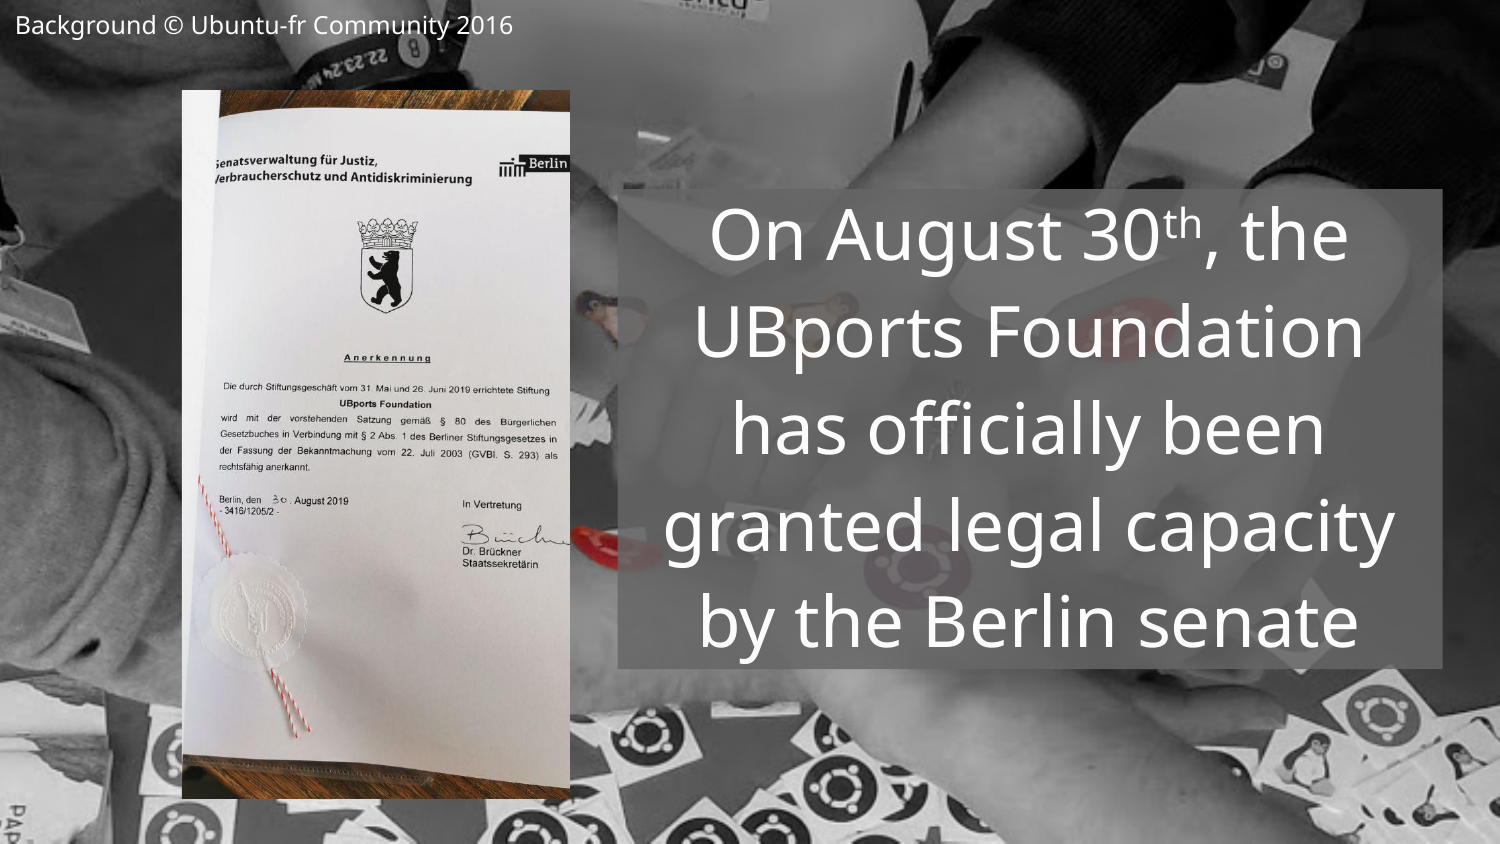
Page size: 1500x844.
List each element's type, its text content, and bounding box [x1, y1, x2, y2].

text_box Background © Ubuntu-fr Community 2016 [0, 0, 507, 43]
text_box [617, 189, 1443, 670]
title On August 30th, the UBports Foundation has officially been granted legal capacity by the Berlin senate [639, 209, 1420, 645]
picture [0, 0, 1500, 844]
